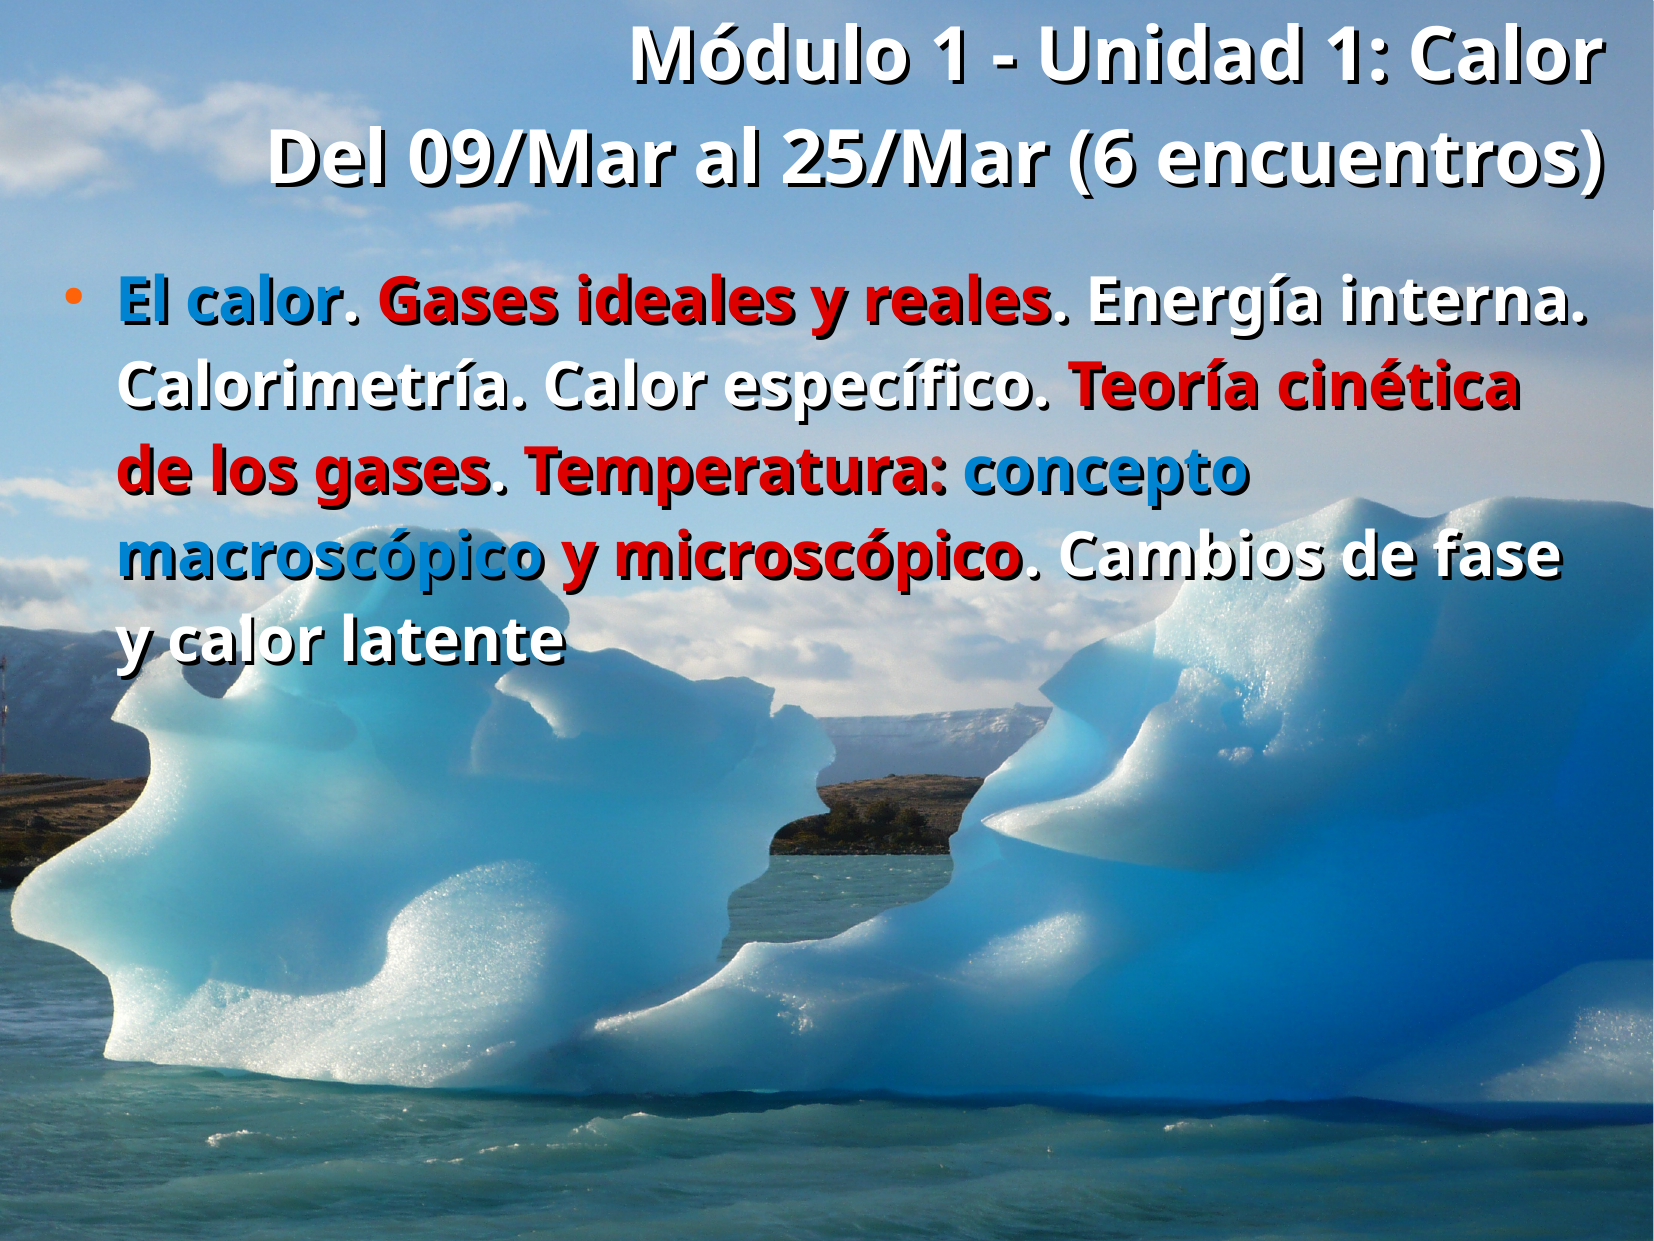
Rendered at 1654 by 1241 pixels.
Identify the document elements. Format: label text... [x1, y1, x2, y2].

title Módulo 1 - Unidad 1: Calor Del 09/Mar al 25/Mar (6 encuentros) [45, 11, 1606, 195]
list El calor. Gases ideales y reales. Energía interna. Calorimetría. Calor específico. Teoría cinética de los gases. Temperatura: concepto macroscópico y microscópico. Cambios de fase y calor latente [45, 255, 1606, 1156]
picture [0, 0, 1654, 1241]
